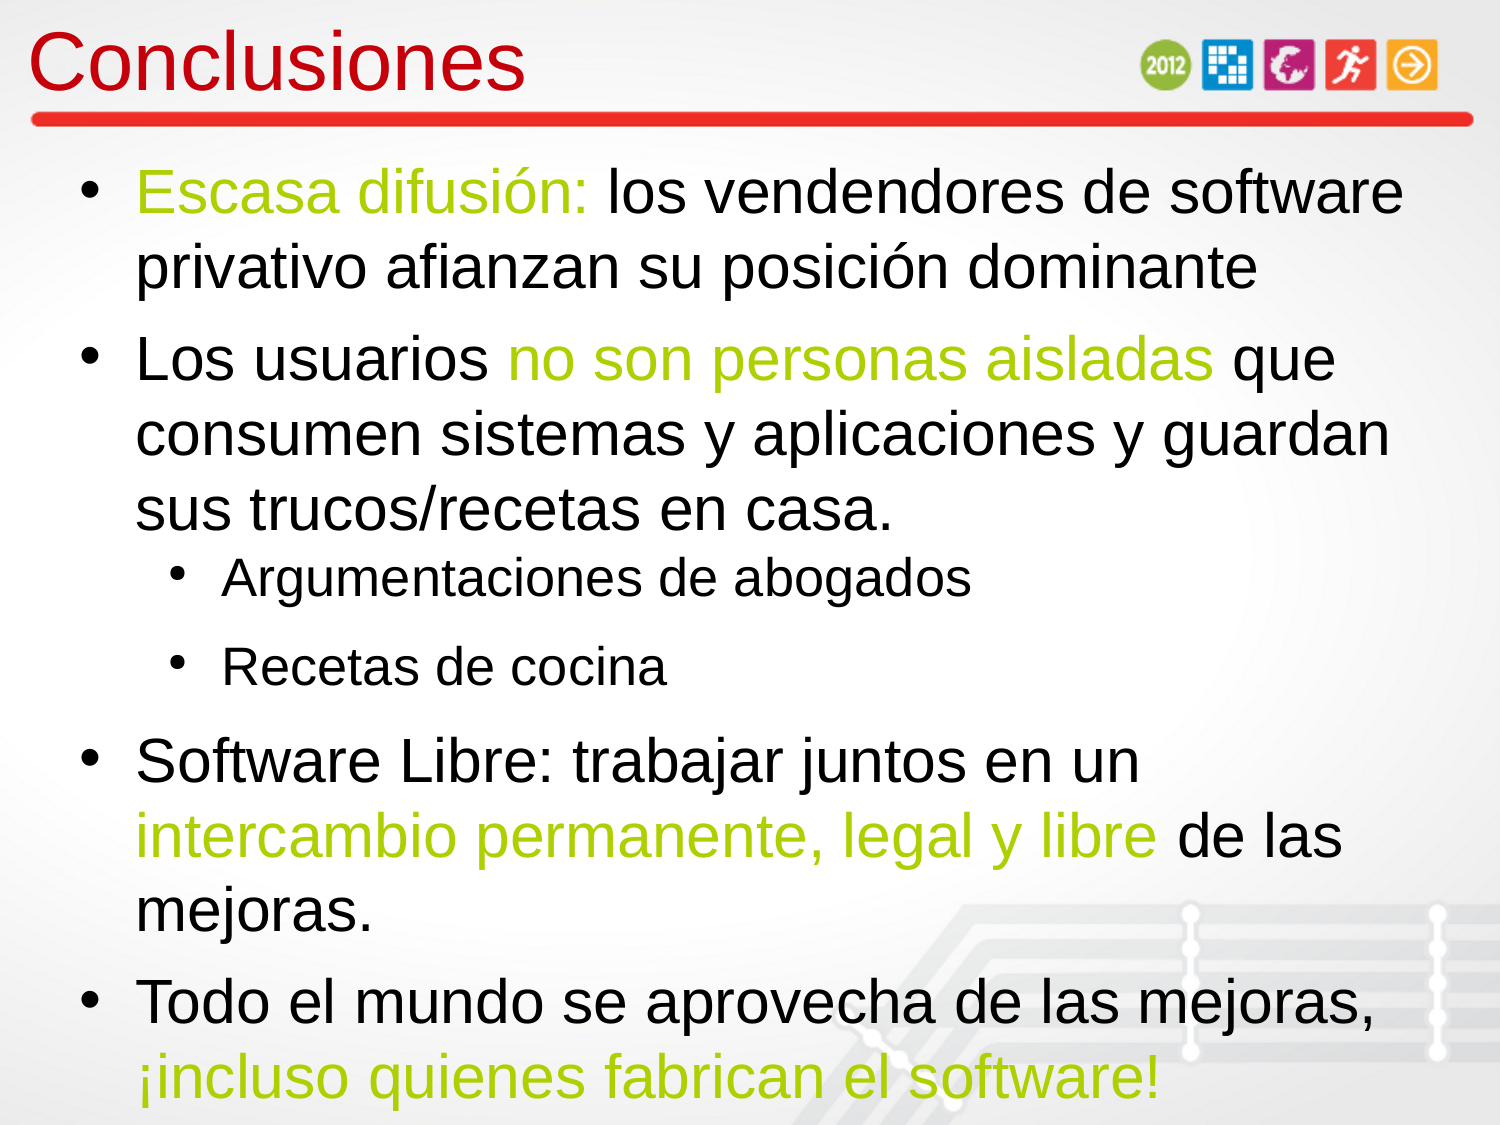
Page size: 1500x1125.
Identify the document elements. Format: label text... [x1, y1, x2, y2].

title Conclusiones [12, 0, 976, 121]
list Escasa difusión: los vendendores de software privativo afianzan su posición dominante Los usuarios no son personas aisladas que consumen sistemas y aplicaciones y guardan sus trucos/recetas en casa. Argumentaciones de abogados Recetas de cocina Software Libre: trabajar juntos en un intercambio permanente, legal y libre de las mejoras. Todo el mundo se aprovecha de las mejoras, ¡incluso quienes fabrican el software! [64, 136, 1465, 1125]
picture [0, 0, 1500, 1125]
